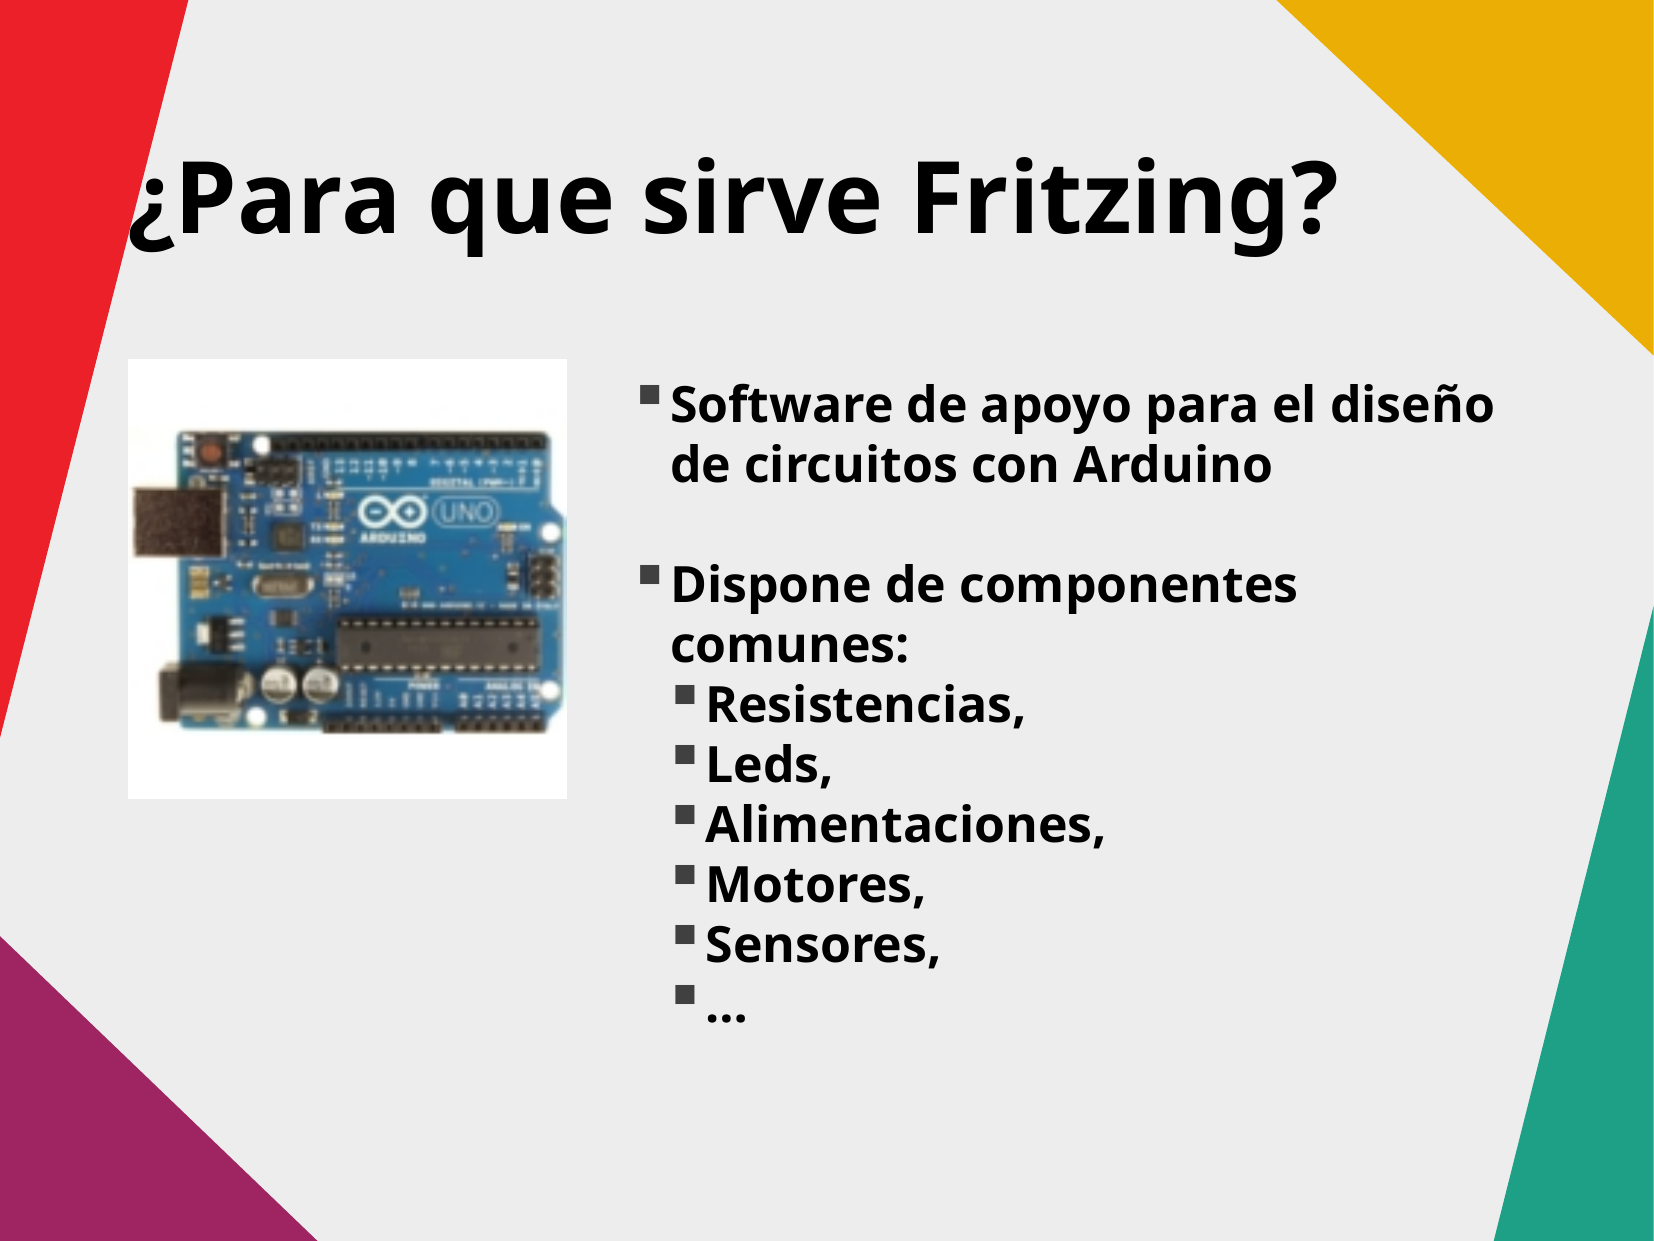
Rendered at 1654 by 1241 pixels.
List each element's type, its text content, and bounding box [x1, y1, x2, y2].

picture [128, 359, 567, 799]
text_box Software de apoyo para el diseño de circuitos con Arduino Dispone de componentes comunes: Resistencias, Leds, Alimentaciones, Motores, Sensores, … [619, 365, 1515, 1108]
text_box ¿Para que sirve Fritzing? [112, 60, 1542, 262]
